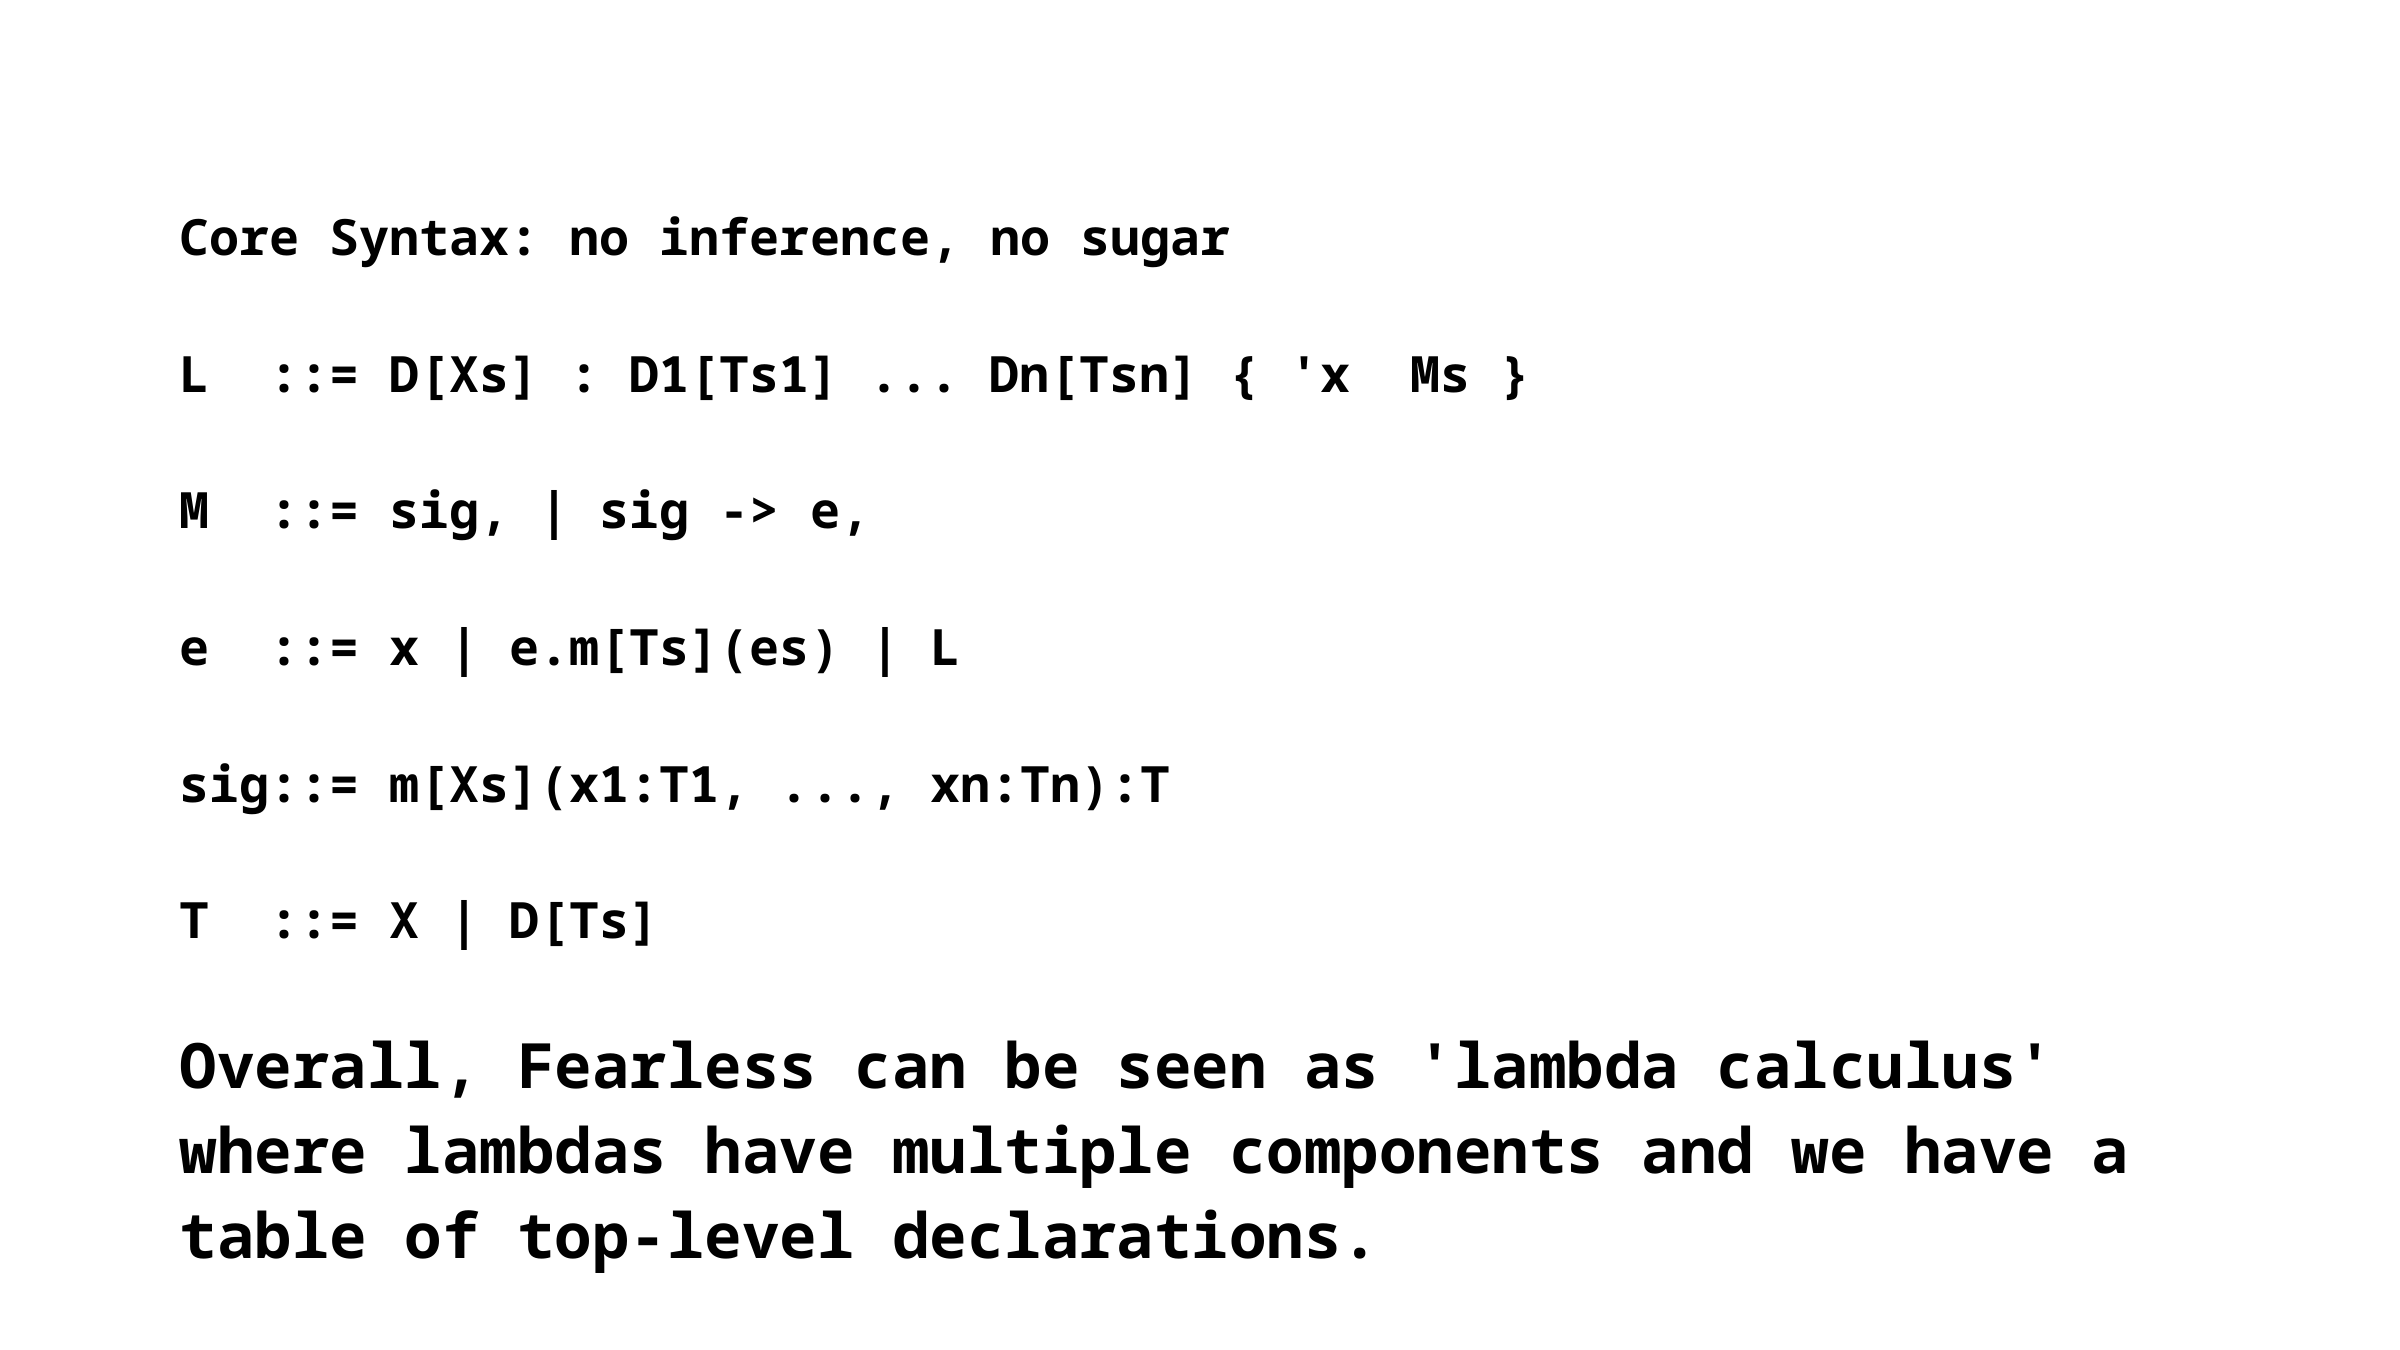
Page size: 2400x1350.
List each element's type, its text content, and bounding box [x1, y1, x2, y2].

text_box Core Syntax: no inference, no sugar L ::= D[Xs] : D1[Ts1] ... Dn[Tsn] { 'x Ms } M ::= sig, | sig -> e, e ::= x | e.m[Ts](es) | L sig::= m[Xs](x1:T1, ..., xn:Tn):T T ::= X | D[Ts] Overall, Fearless can be seen as 'lambda calculus' where lambdas have multiple components and we have a table of top-level declarations. [165, 195, 2251, 1175]
